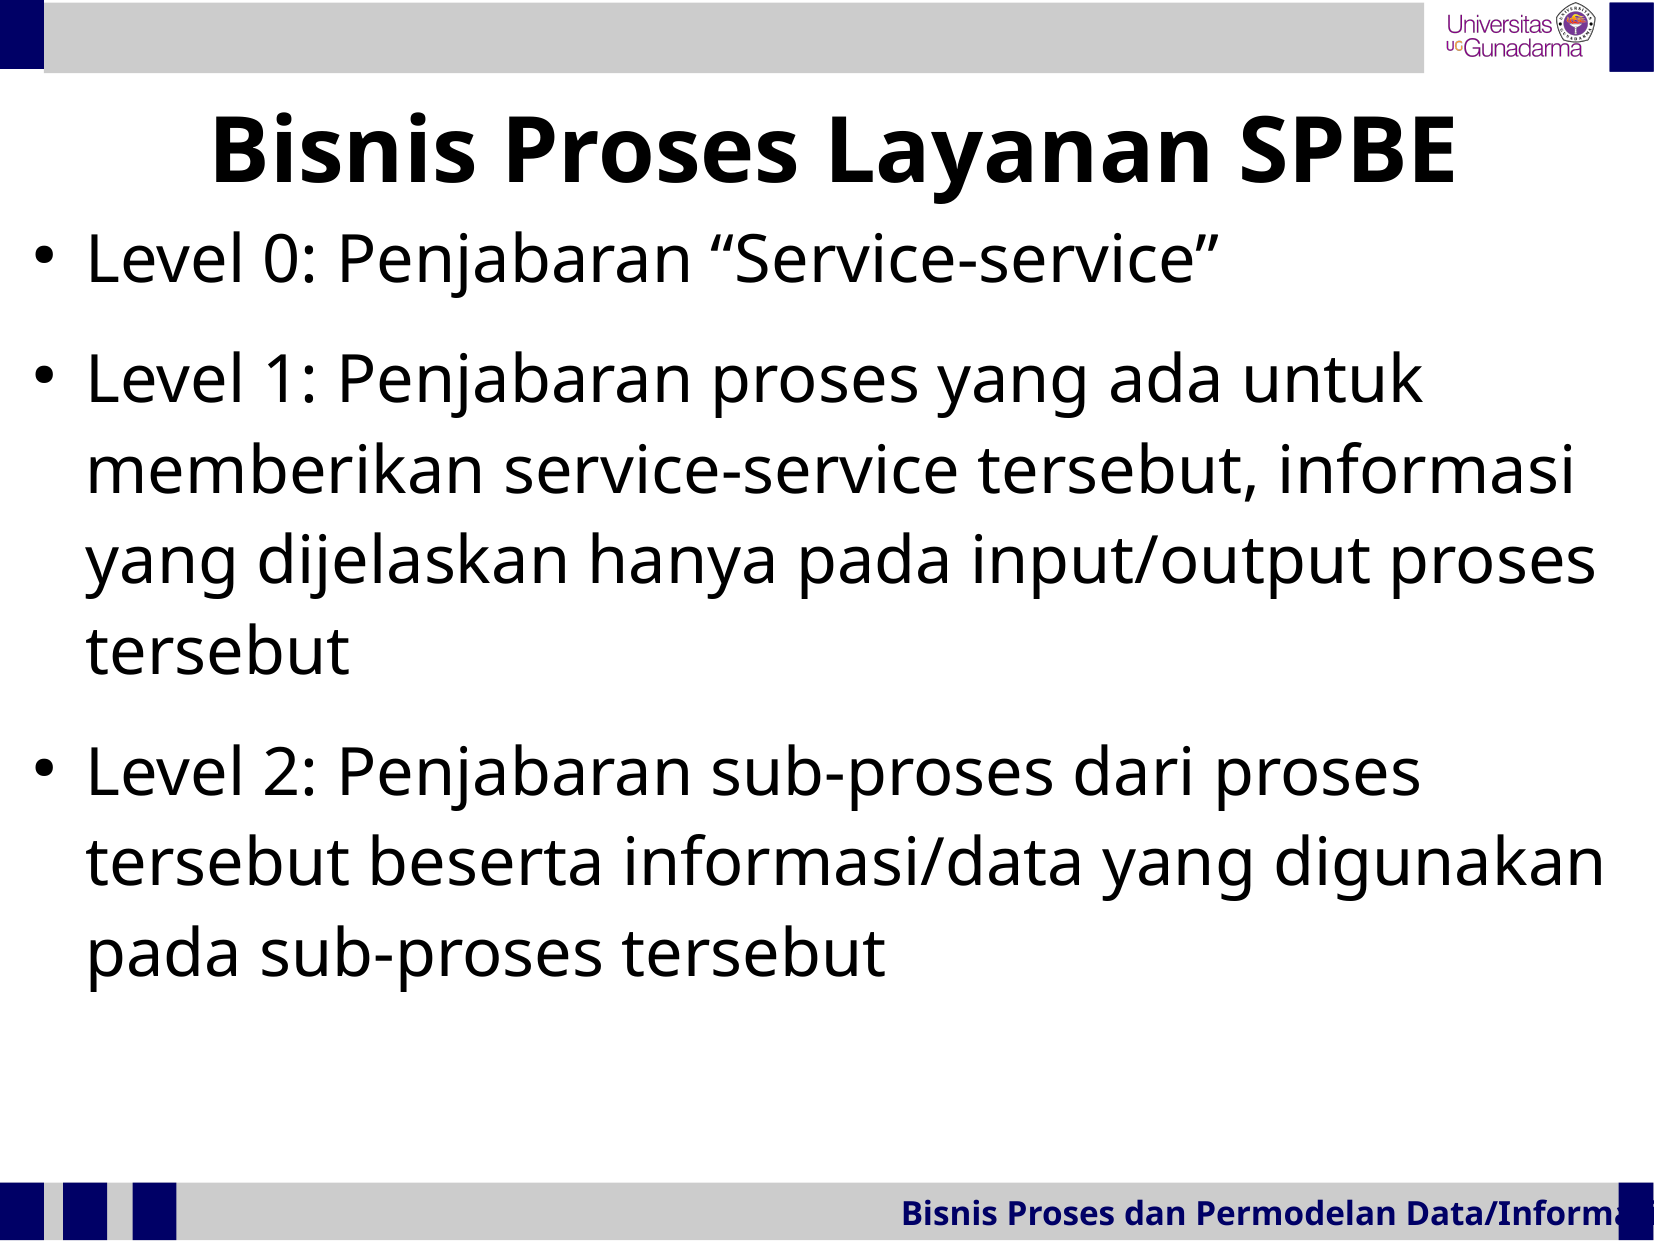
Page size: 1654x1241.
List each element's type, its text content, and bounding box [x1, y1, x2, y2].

list Level 0: Penjabaran “Service-service” Level 1: Penjabaran proses yang ada untuk memberikan service-service tersebut, informasi yang dijelaskan hanya pada input/output proses tersebut Level 2: Penjabaran sub-proses dari proses tersebut beserta informasi/data yang digunakan pada sub-proses tersebut [14, 210, 1630, 1171]
title Bisnis Proses Layanan SPBE [78, 84, 1592, 210]
picture [1437, 2, 1610, 62]
